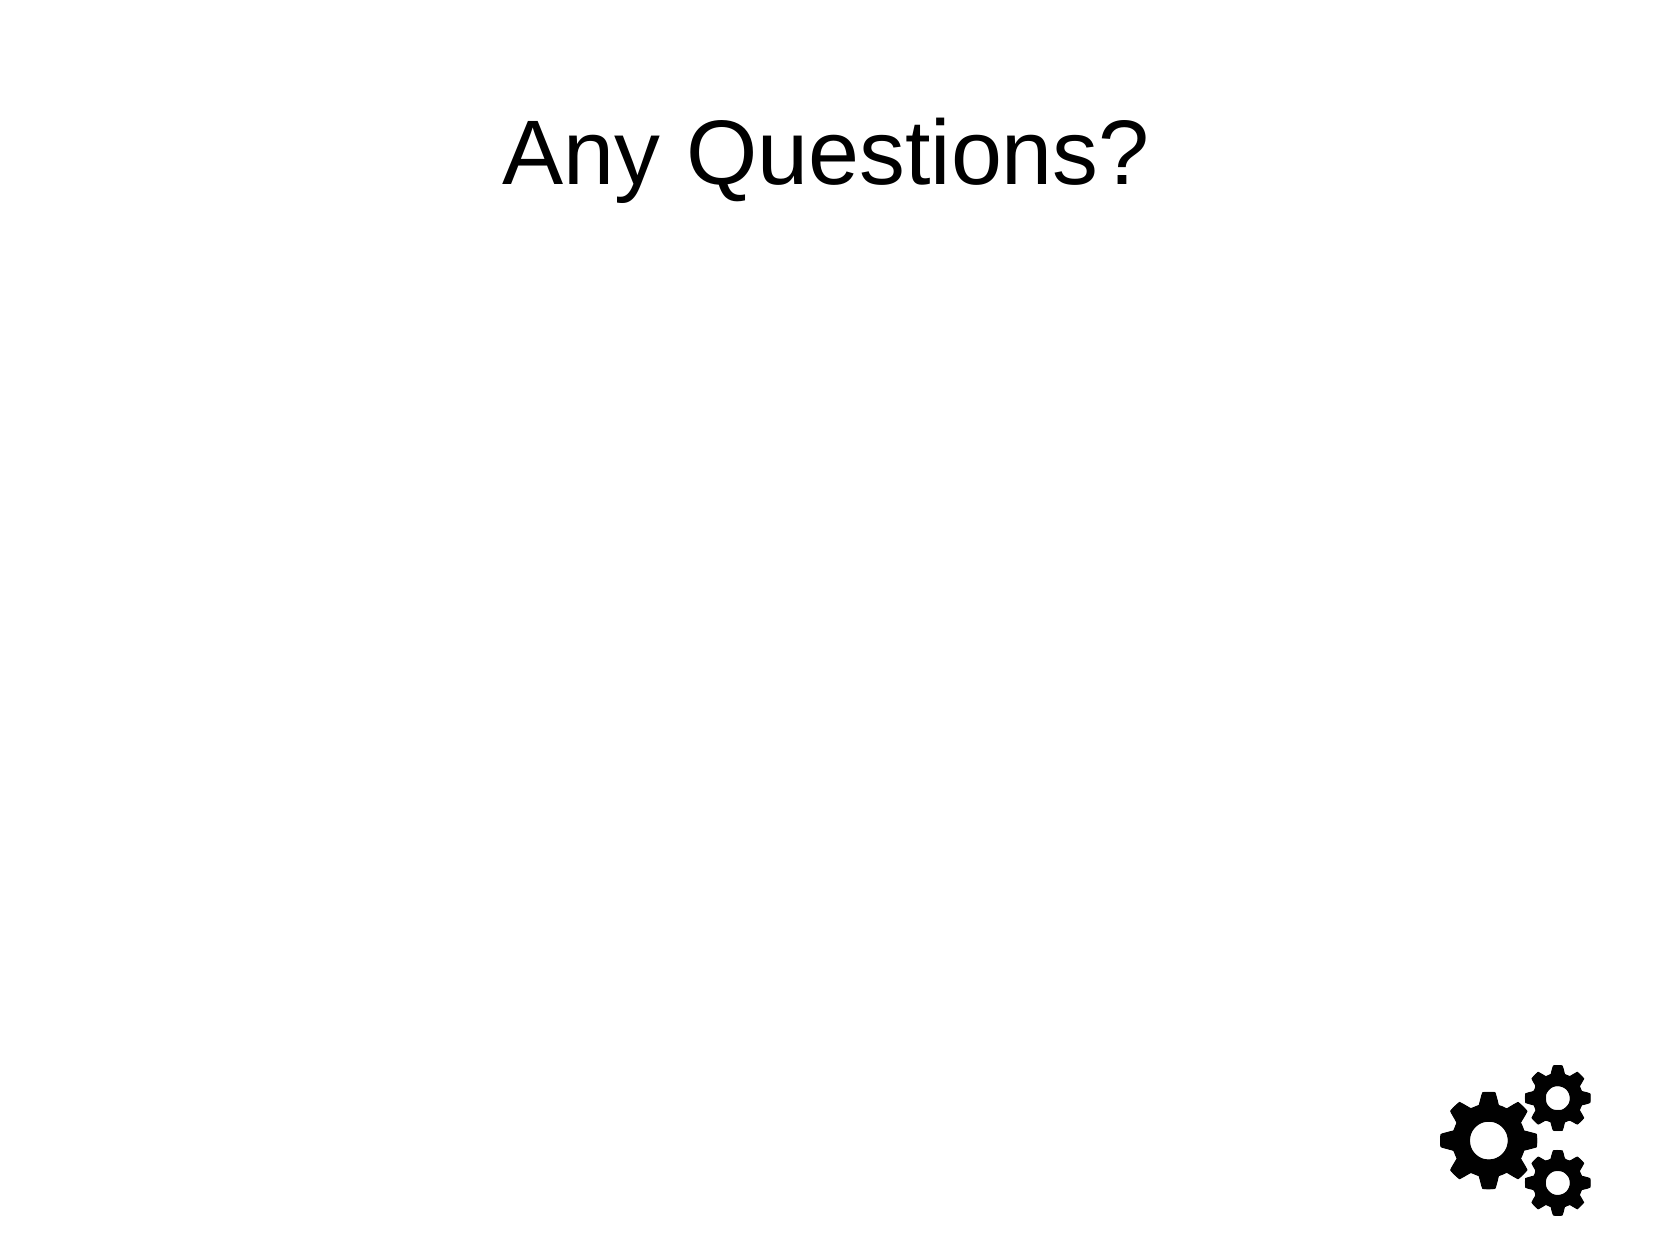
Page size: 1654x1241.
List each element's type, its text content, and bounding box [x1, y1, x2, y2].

picture [1440, 1065, 1591, 1216]
title Any Questions? [82, 49, 1571, 257]
